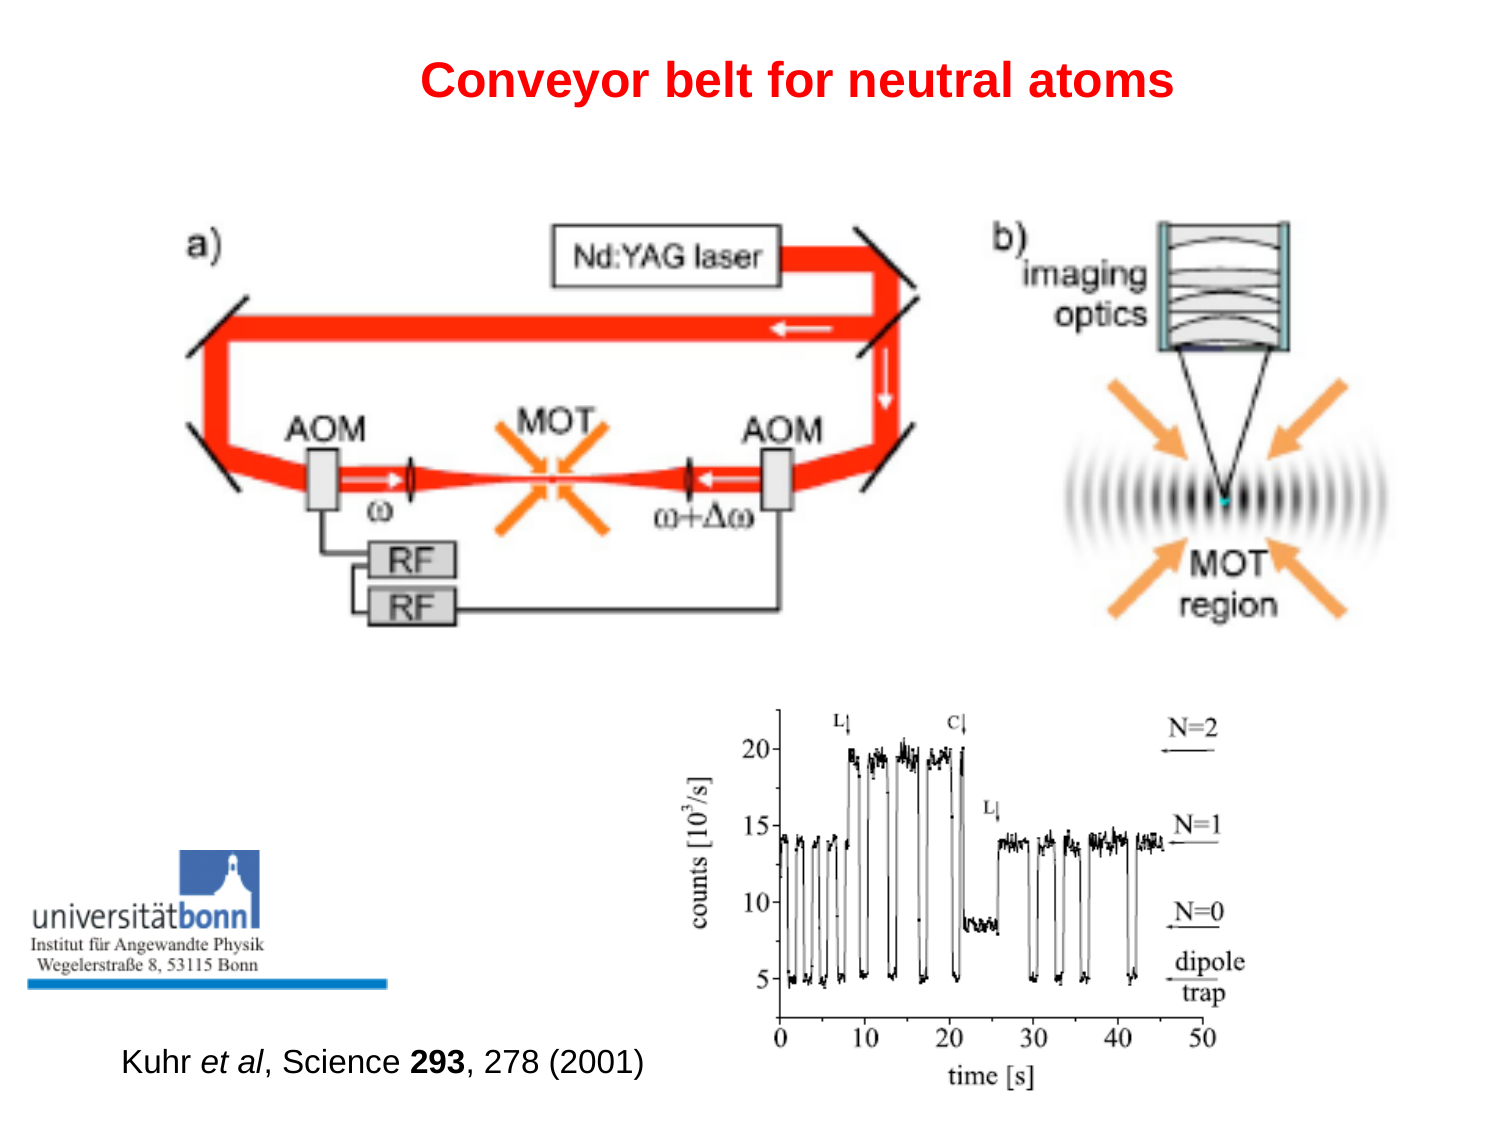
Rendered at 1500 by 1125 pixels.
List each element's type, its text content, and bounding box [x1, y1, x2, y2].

text_box Conveyor belt for neutral atoms [405, 39, 1192, 116]
text_box Kuhr et al, Science 293, 278 (2001) [106, 1032, 660, 1089]
picture [652, 697, 1268, 1099]
picture [27, 850, 388, 990]
picture [161, 177, 1418, 660]
